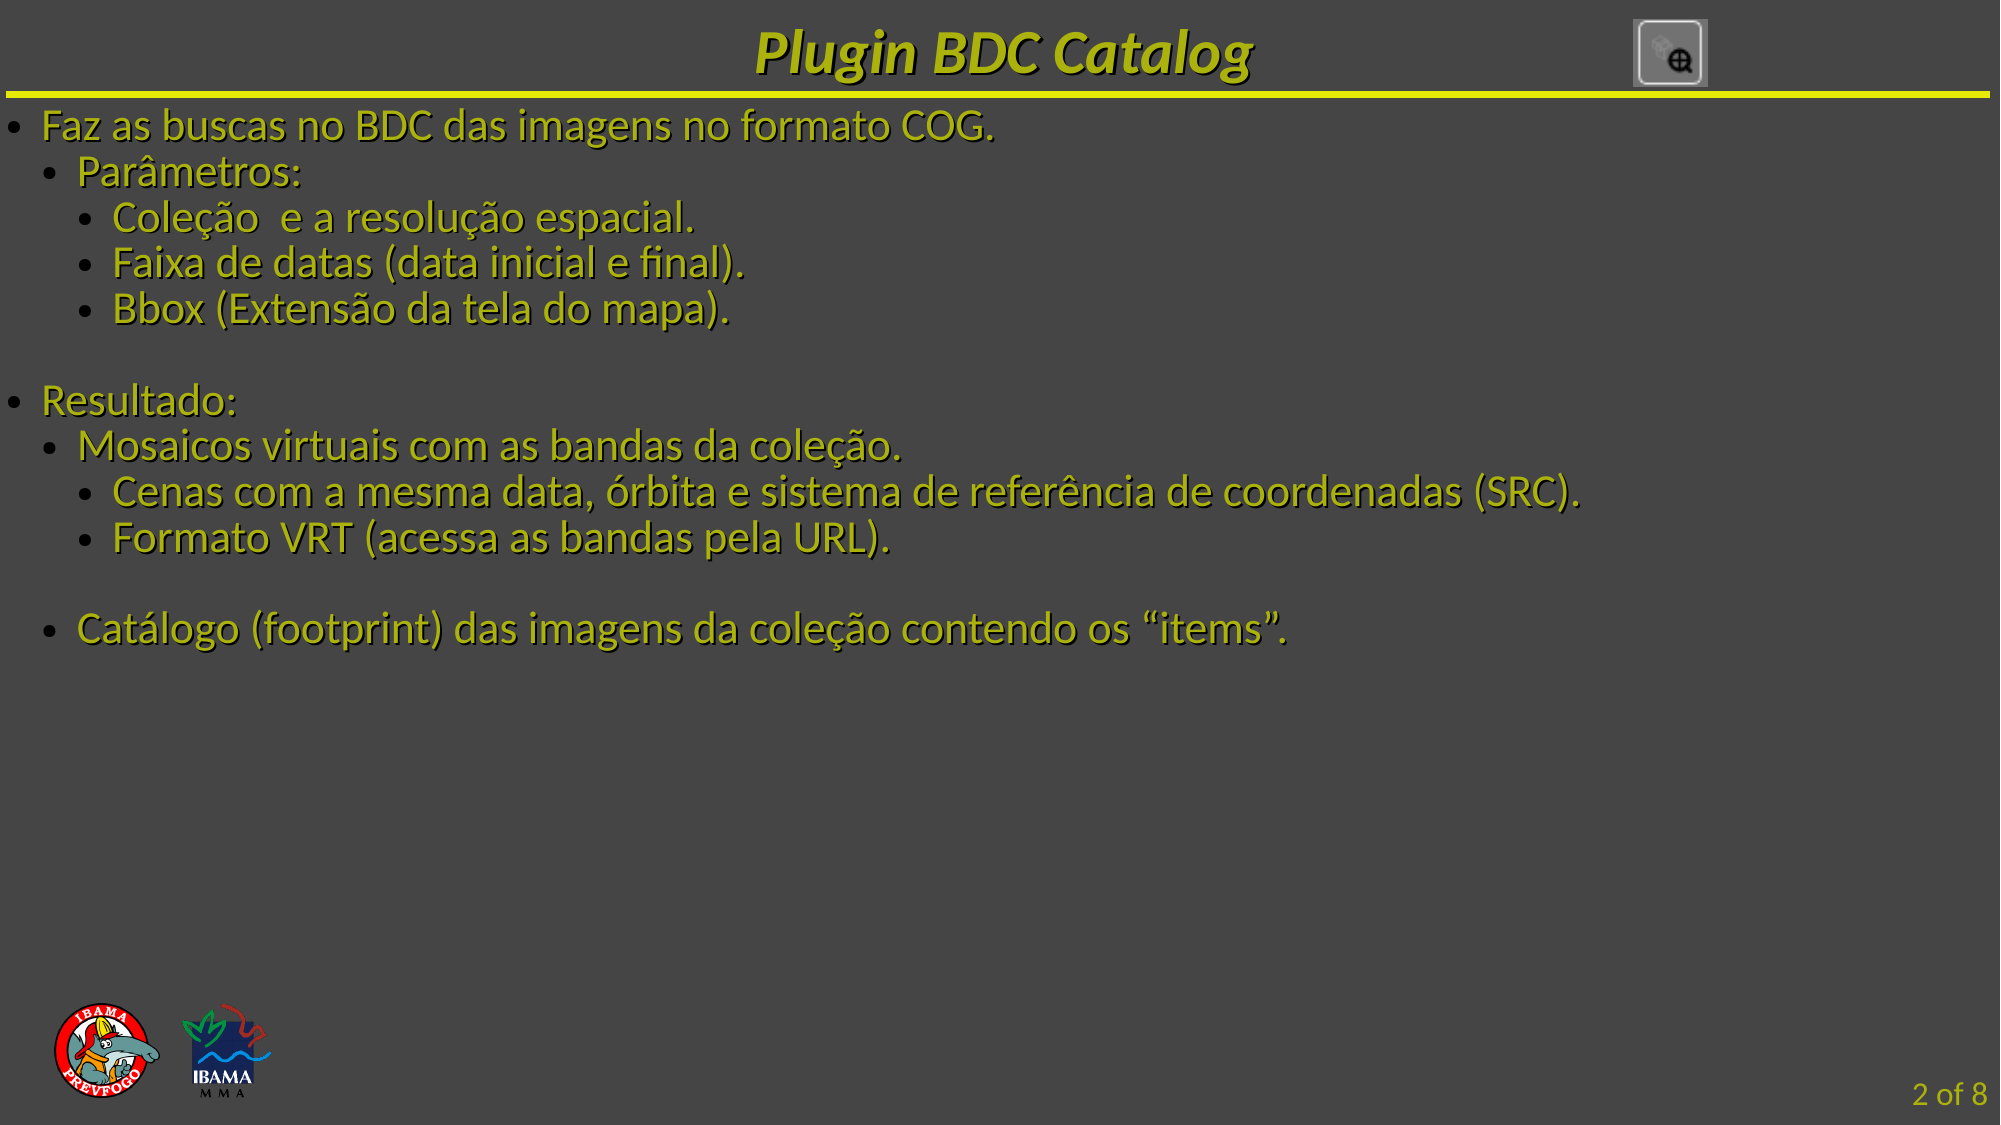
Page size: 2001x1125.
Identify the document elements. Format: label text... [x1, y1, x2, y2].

picture [173, 1003, 272, 1098]
picture [1633, 19, 1708, 87]
picture [54, 1003, 160, 1098]
text_box <número> of 8 [1757, 1080, 1989, 1125]
subtitle Plugin BDC Catalog [9, 11, 2000, 95]
text_box Faz as buscas no BDC das imagens no formato COG. Parâmetros: Coleção e a resolução espacial. Faixa de datas (data inicial e final). Bbox (Extensão da tela do mapa). Resultado: Mosaicos virtuais com as bandas da coleção. Cenas com a mesma data, órbita e sistema de referência de coordenadas (SRC). Formato VRT (acessa as bandas pela URL). Catálogo (footprint) das imagens da coleção contendo os “items”. [5, 106, 1995, 982]
